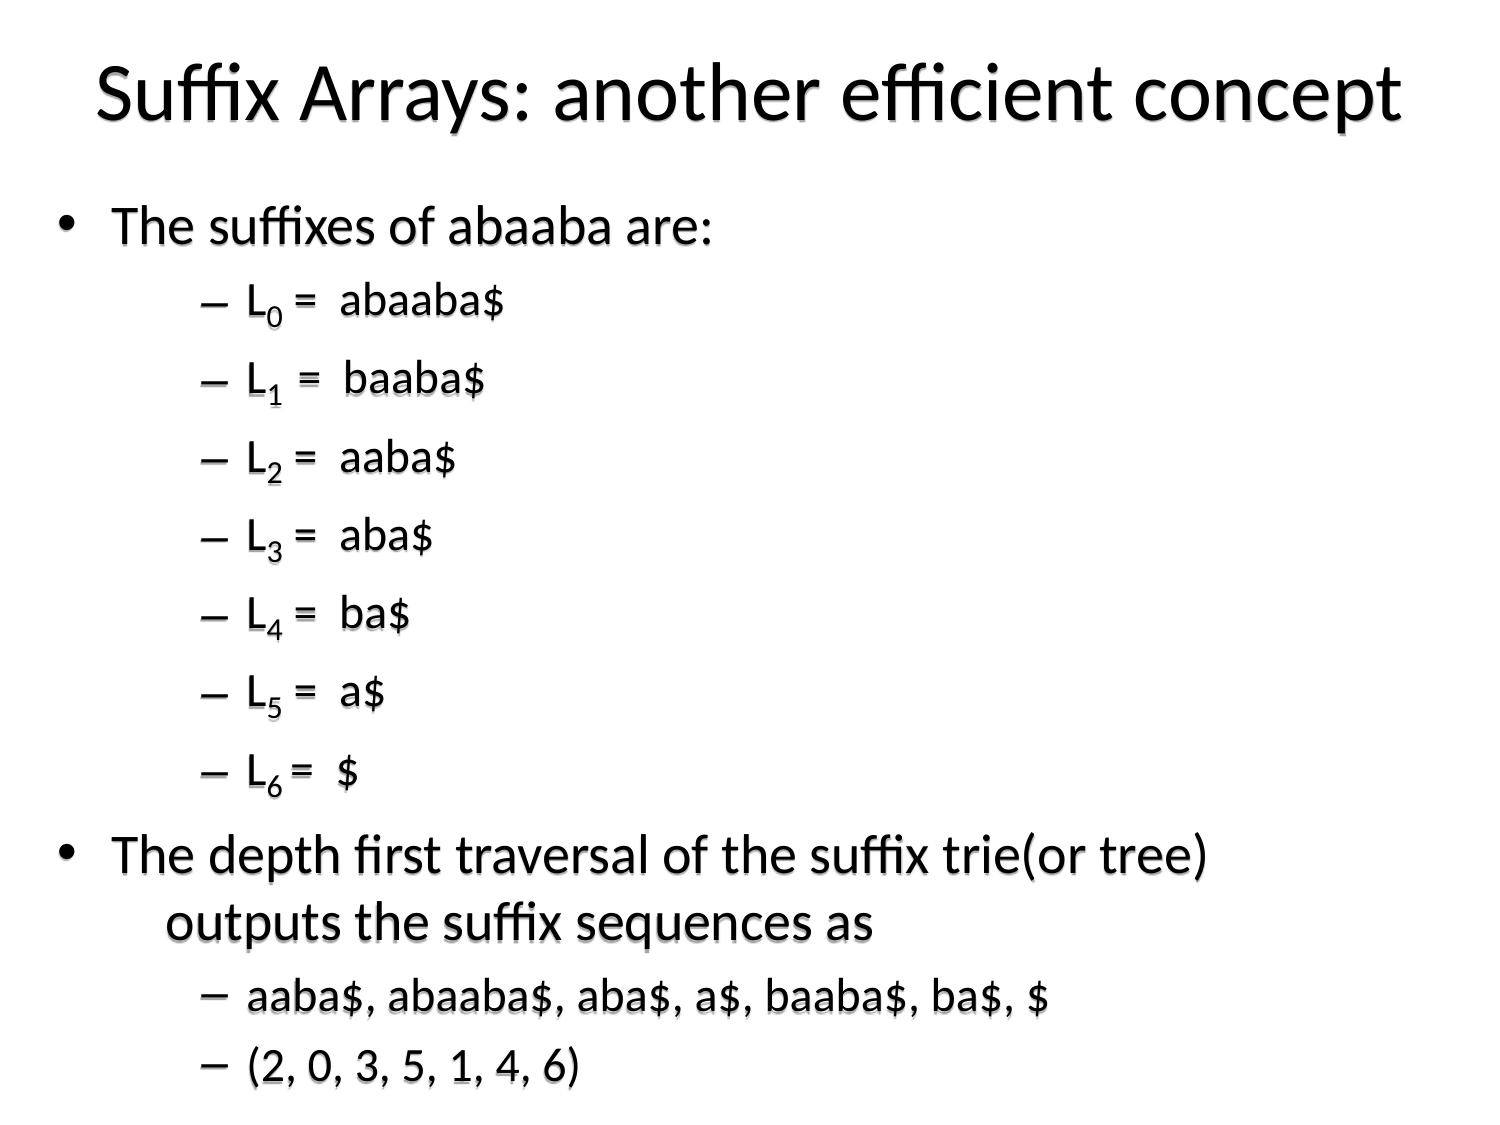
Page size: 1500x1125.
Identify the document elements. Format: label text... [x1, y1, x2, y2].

title Suffix Arrays: another efficient concept [75, 0, 1426, 182]
list The suffixes of abaaba are: L0 = abaaba$ L1 = baaba$ L2 = aaba$ L3 = aba$ L4 = ba$ L5 = a$ L6 = $ The depth first traversal of the suffix trie(or tree) outputs the suffix sequences as aaba$, abaaba$, aba$, a$, baaba$, ba$, $ (2, 0, 3, 5, 1, 4, 6) [42, 181, 1393, 1105]
